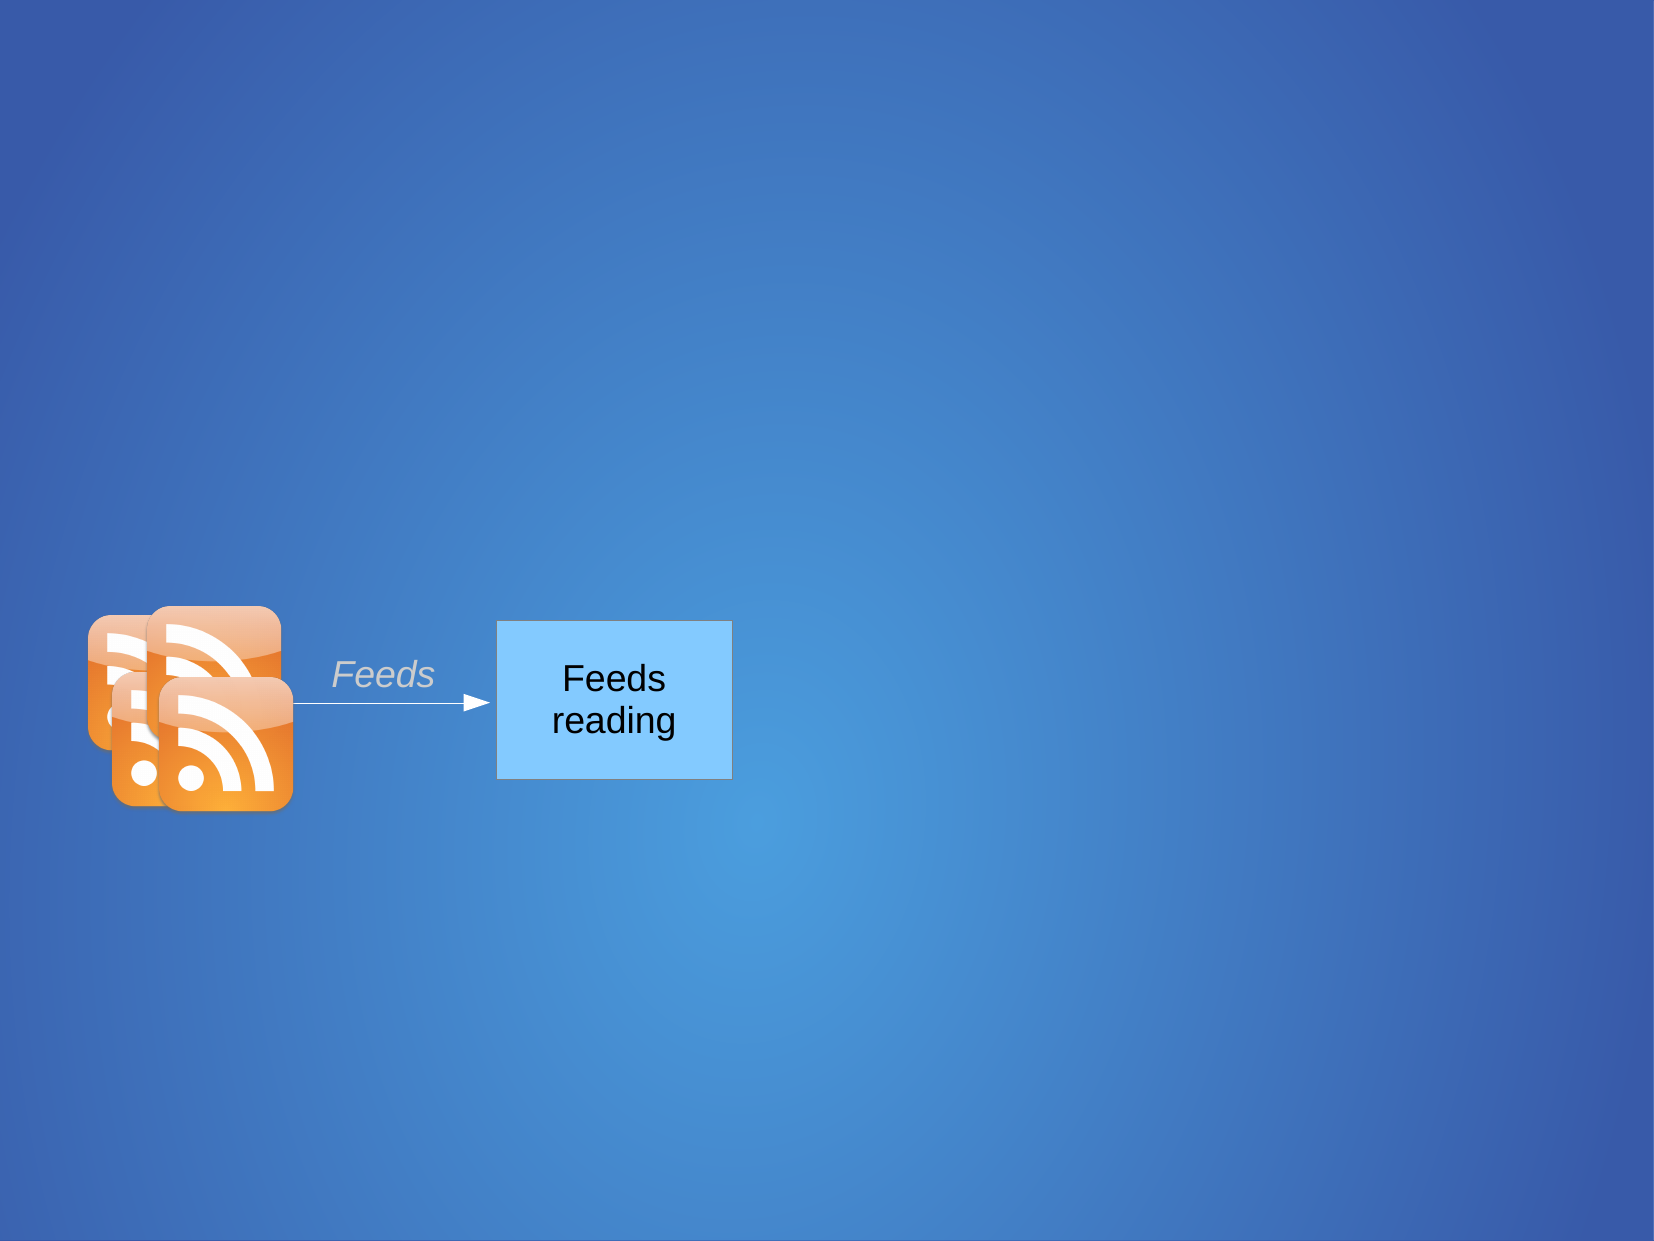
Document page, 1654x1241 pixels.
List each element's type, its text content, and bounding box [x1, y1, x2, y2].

text_box Feeds reading [496, 620, 733, 780]
text_box Feeds [316, 645, 473, 703]
picture [0, 0, 1654, 1241]
